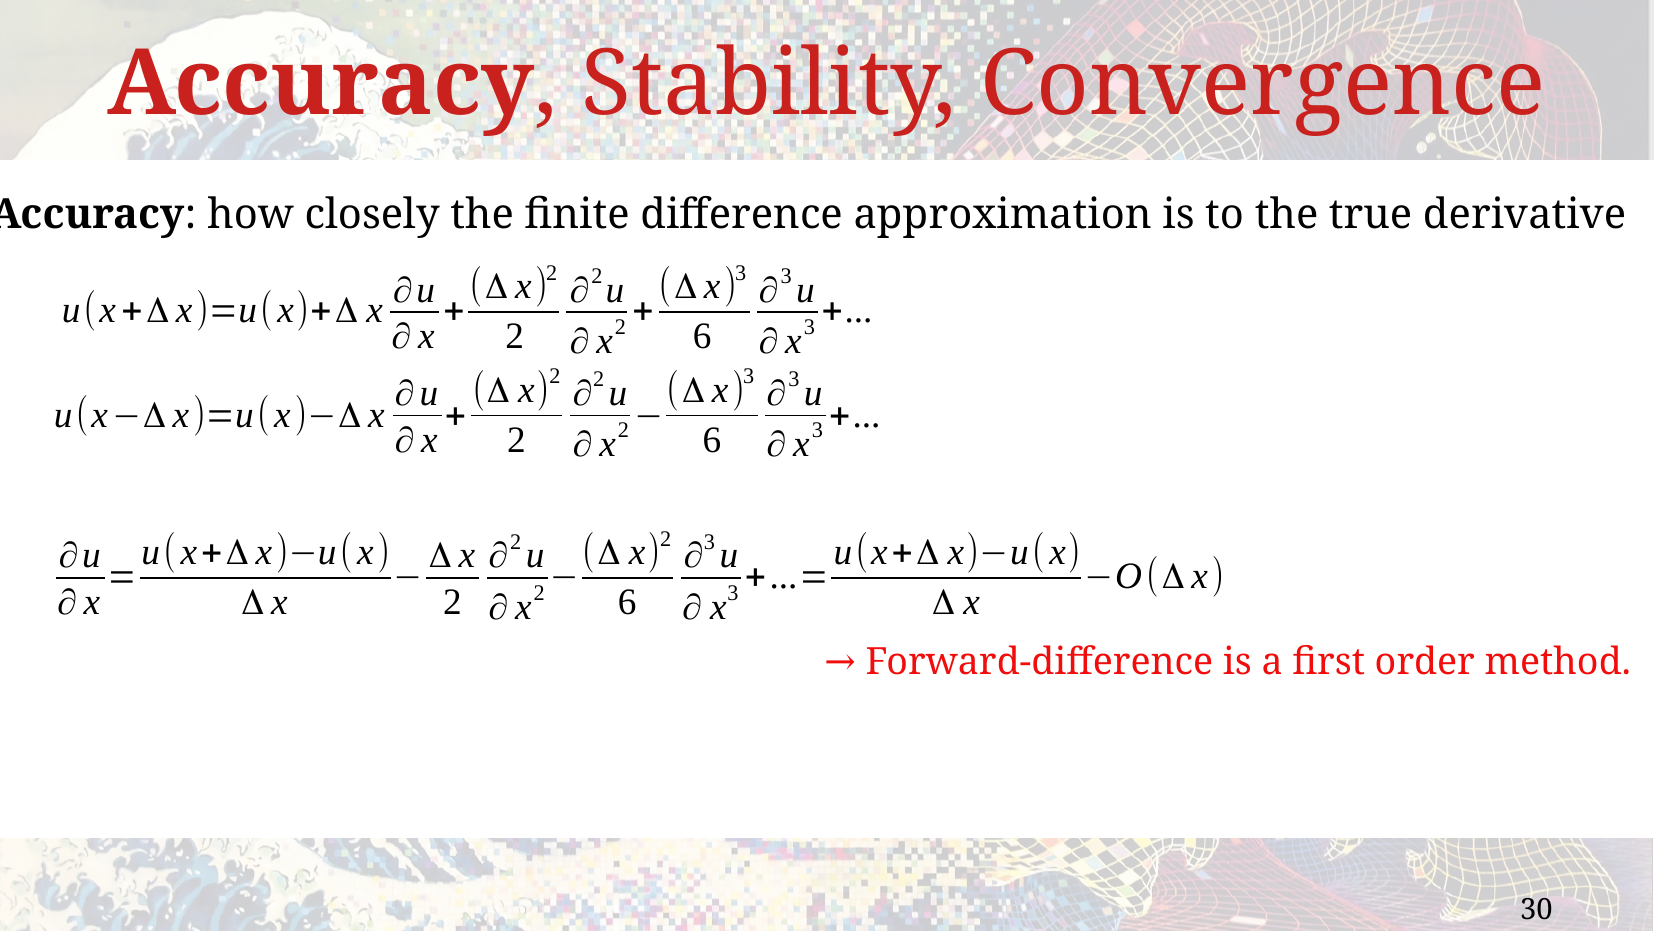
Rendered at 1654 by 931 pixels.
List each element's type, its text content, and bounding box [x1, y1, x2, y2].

title Accuracy, Stability, Convergence [0, 33, 1654, 126]
chart [47, 259, 888, 466]
text_box → Forward-difference is a first order method. [809, 626, 1508, 680]
chart [47, 525, 1230, 628]
text_box Accuracy: how closely the finite difference approximation is to the true derivative [126, 175, 1491, 266]
